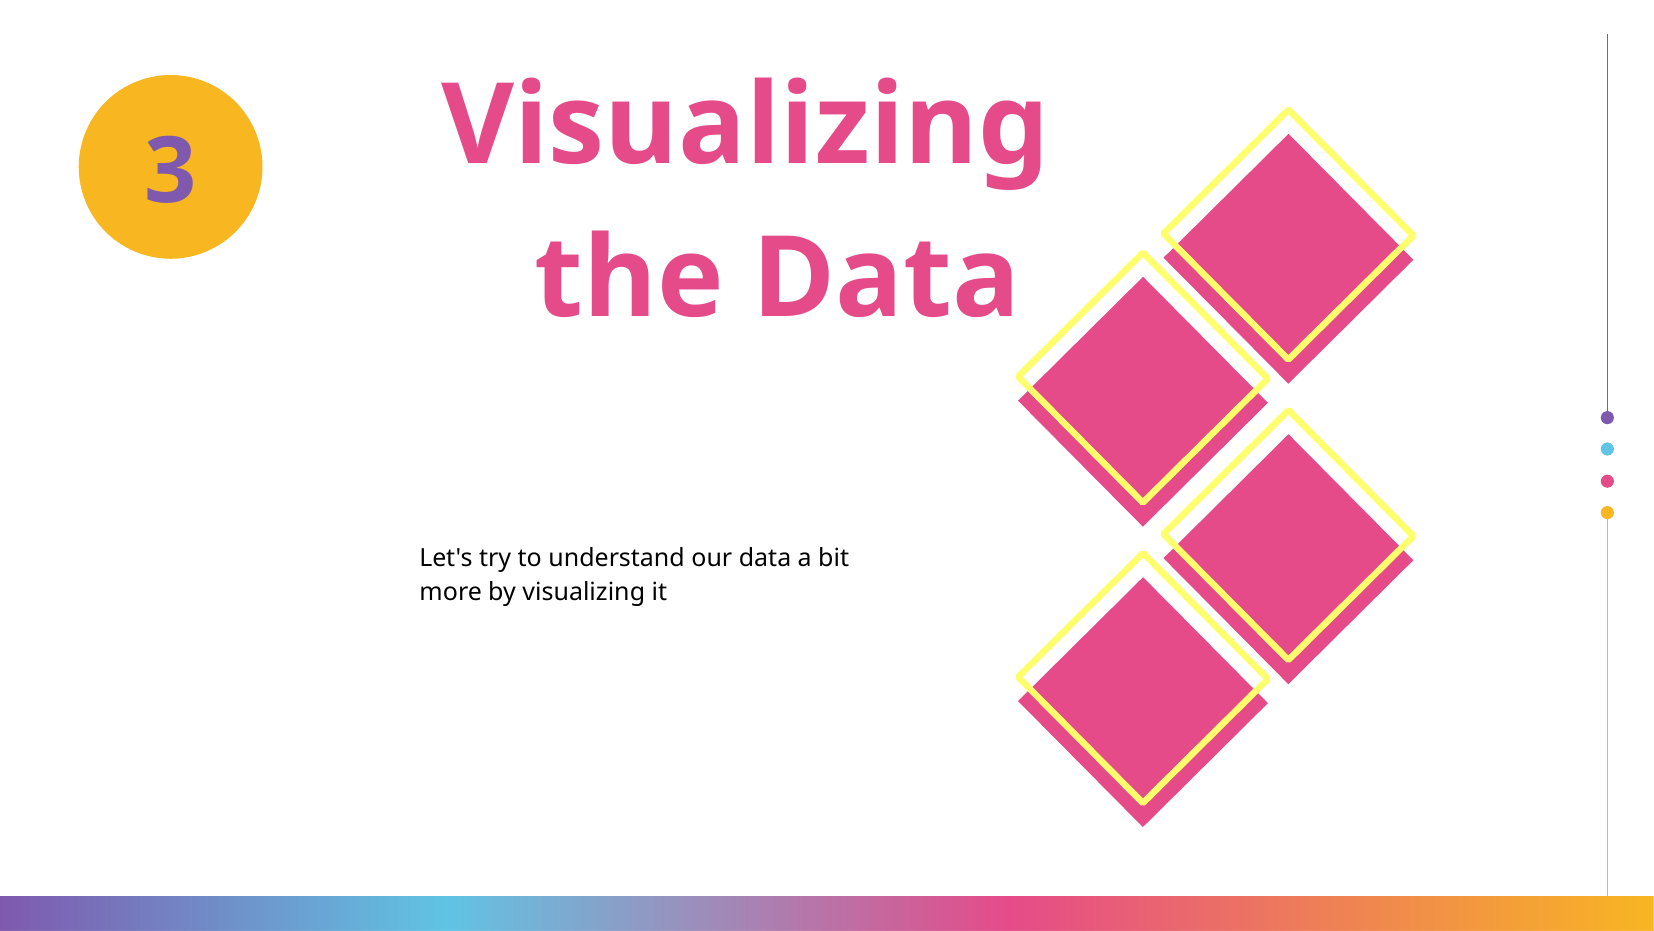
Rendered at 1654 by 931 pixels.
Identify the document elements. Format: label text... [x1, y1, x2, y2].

picture [0, 896, 1654, 931]
title Let's try to understand our data a bit more by visualizing it [419, 485, 906, 662]
title Visualizing the Data [225, 0, 1051, 394]
text_box 3 [78, 75, 225, 259]
